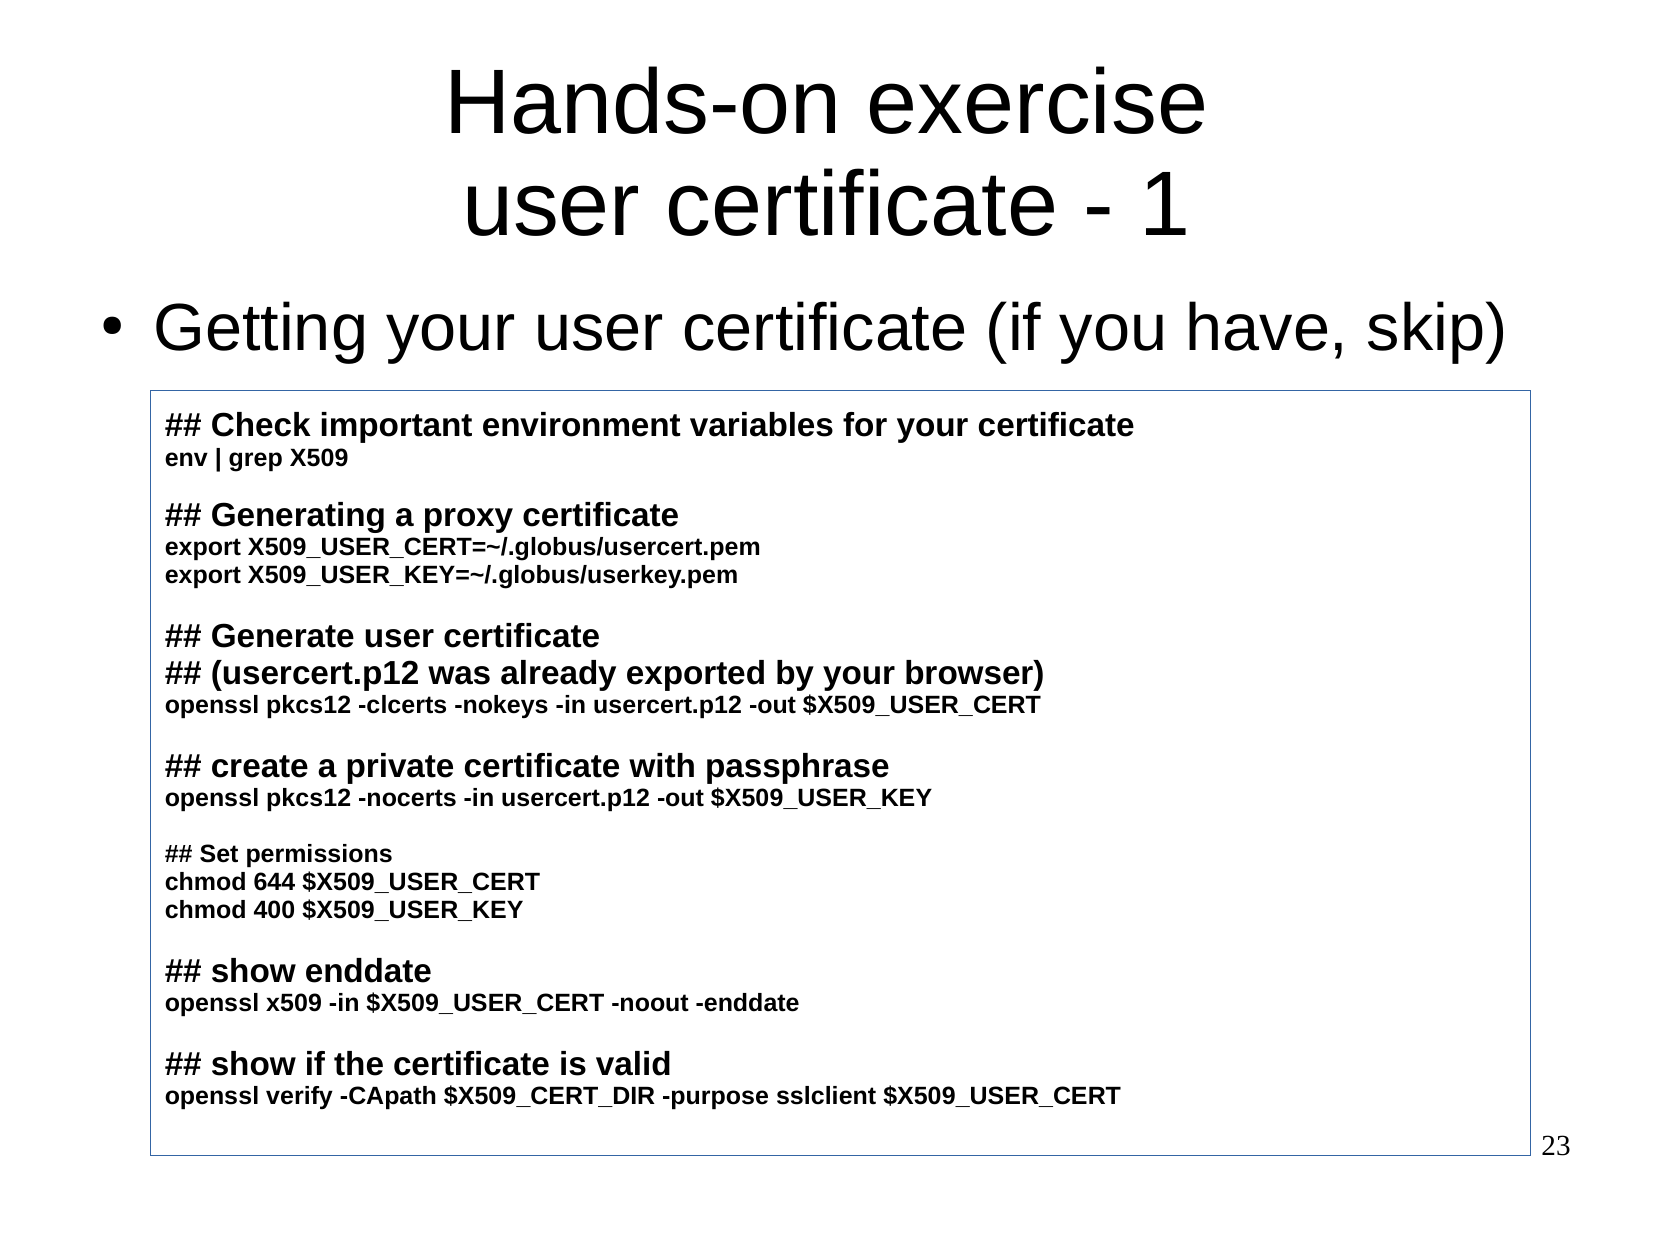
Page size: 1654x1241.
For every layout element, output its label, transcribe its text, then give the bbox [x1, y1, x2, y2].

text_box ## Check important environment variables for your certificate env | grep X509 ## Generating a proxy certificate export X509_USER_CERT=~/.globus/usercert.pem export X509_USER_KEY=~/.globus/userkey.pem ## Generate user certificate ## (usercert.p12 was already exported by your browser) openssl pkcs12 -clcerts -nokeys -in usercert.p12 -out $X509_USER_CERT ## create a private certificate with passphrase openssl pkcs12 -nocerts -in usercert.p12 -out $X509_USER_KEY ## Set permissions chmod 644 $X509_USER_CERT chmod 400 $X509_USER_KEY ## show enddate openssl x509 -in $X509_USER_CERT -noout -enddate ## show if the certificate is valid openssl verify -CApath $X509_CERT_DIR -purpose sslclient $X509_USER_CERT [150, 390, 1531, 1156]
title Hands-on exercise user certificate - 1 [82, 49, 1571, 257]
list Getting your user certificate (if you have, skip) [82, 290, 1571, 1010]
